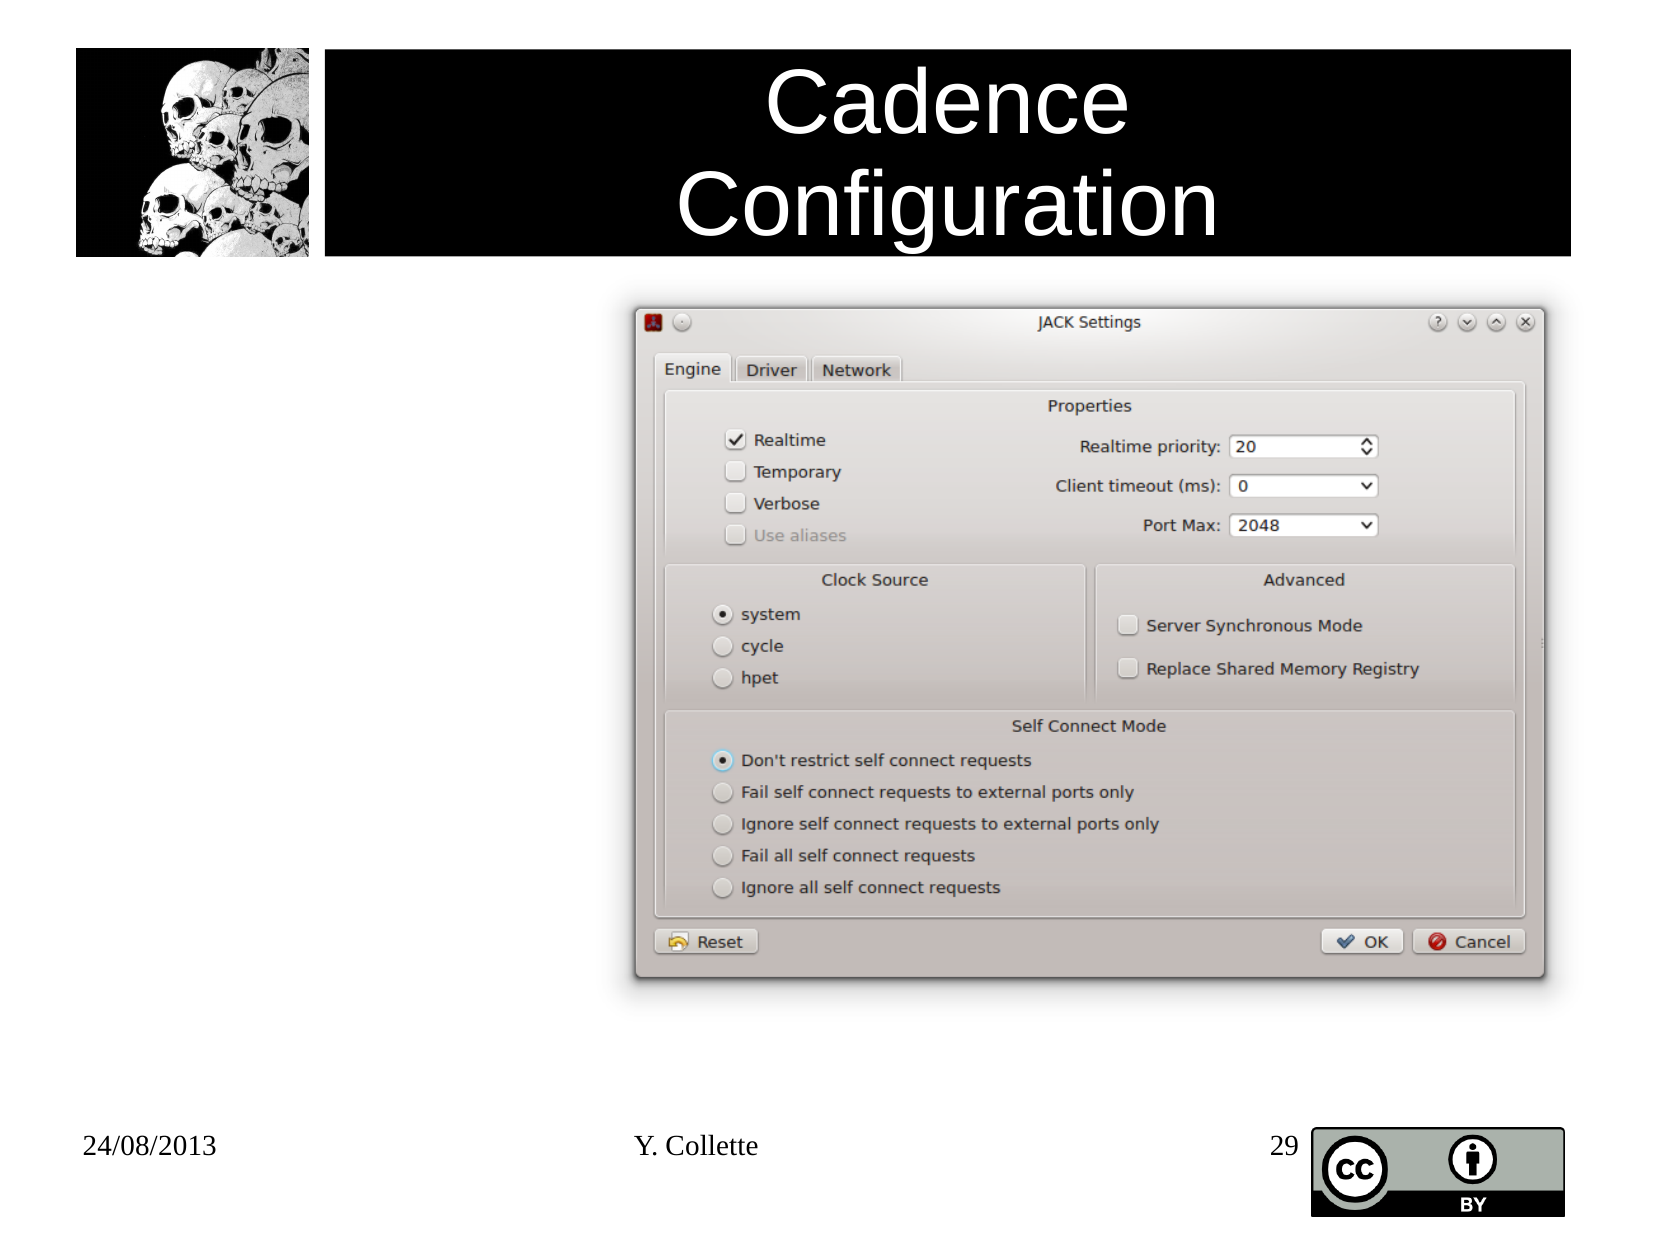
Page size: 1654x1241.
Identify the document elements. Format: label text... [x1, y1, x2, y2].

title Cadence Configuration [324, 49, 1571, 257]
picture [76, 48, 309, 257]
picture [1311, 1127, 1565, 1217]
picture [585, 258, 1595, 1028]
